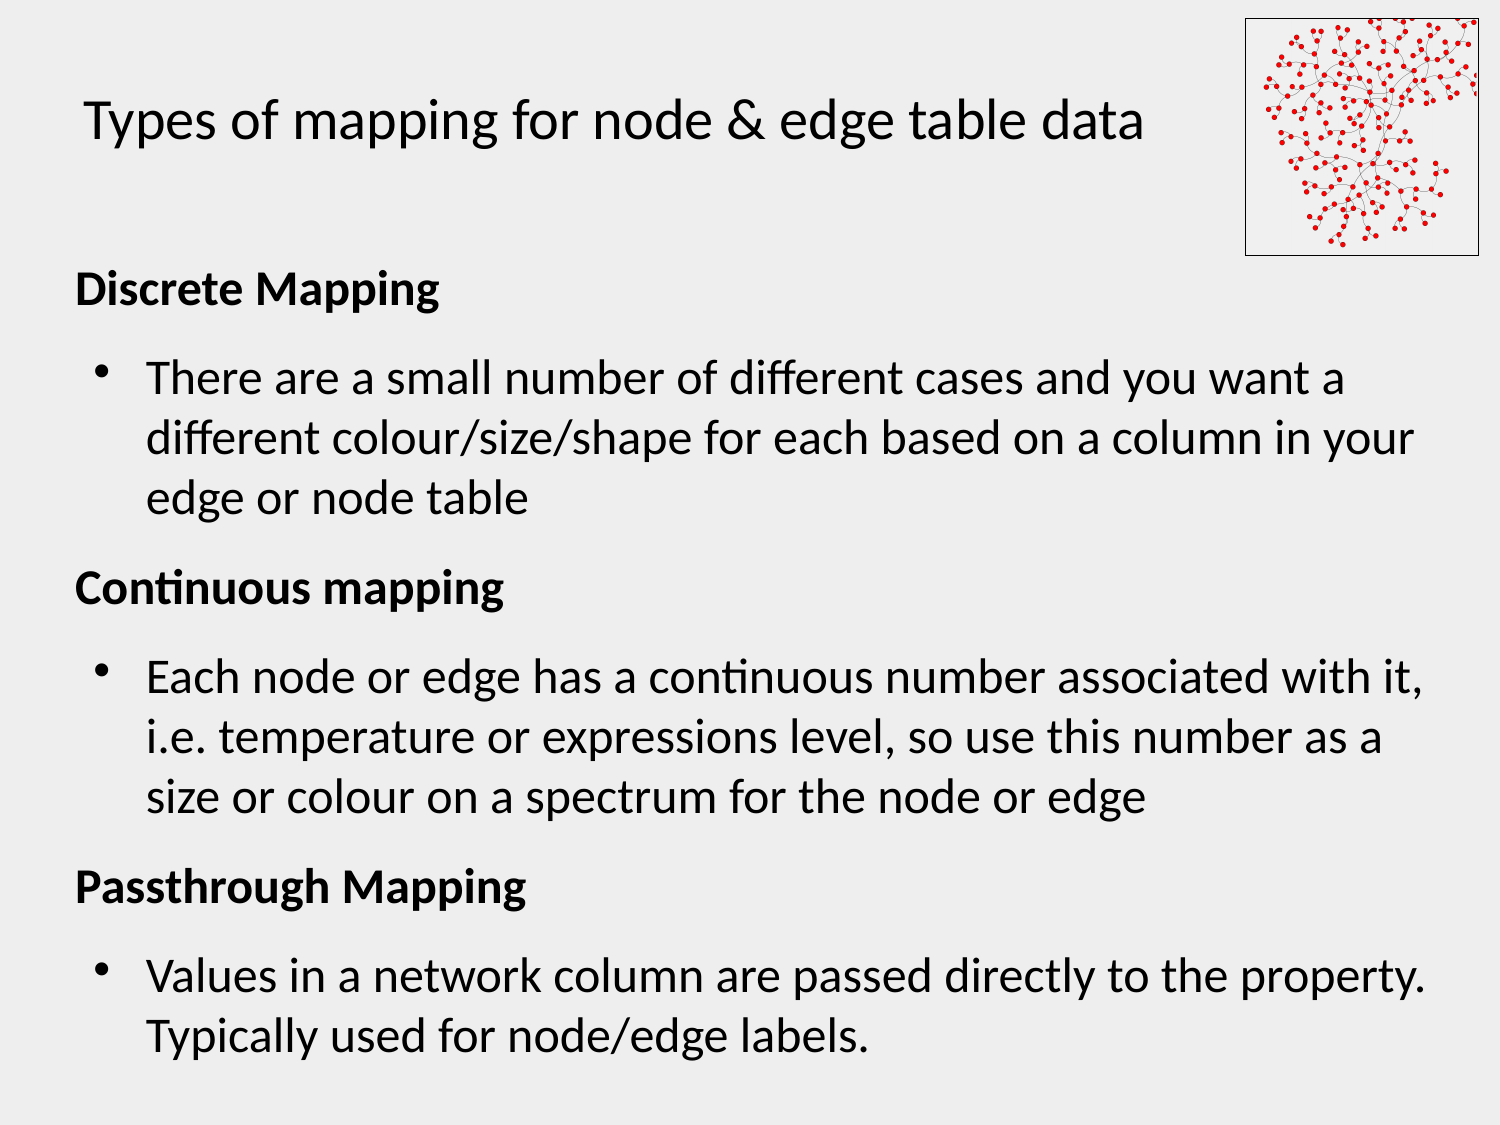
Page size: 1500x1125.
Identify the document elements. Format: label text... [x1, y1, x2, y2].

picture [1246, 19, 1478, 255]
text_box Discrete Mapping There are a small number of different cases and you want a different colour/size/shape for each based on a column in your edge or node table Continuous mapping Each node or edge has a continuous number associated with it, i.e. temperature or expressions level, so use this number as a size or colour on a spectrum for the node or edge Passthrough Mapping Values in a network column are passed directly to the property. Typically used for node/edge labels. [74, 254, 1470, 1065]
text_box Types of mapping for node & edge table data [0, 80, 1290, 151]
